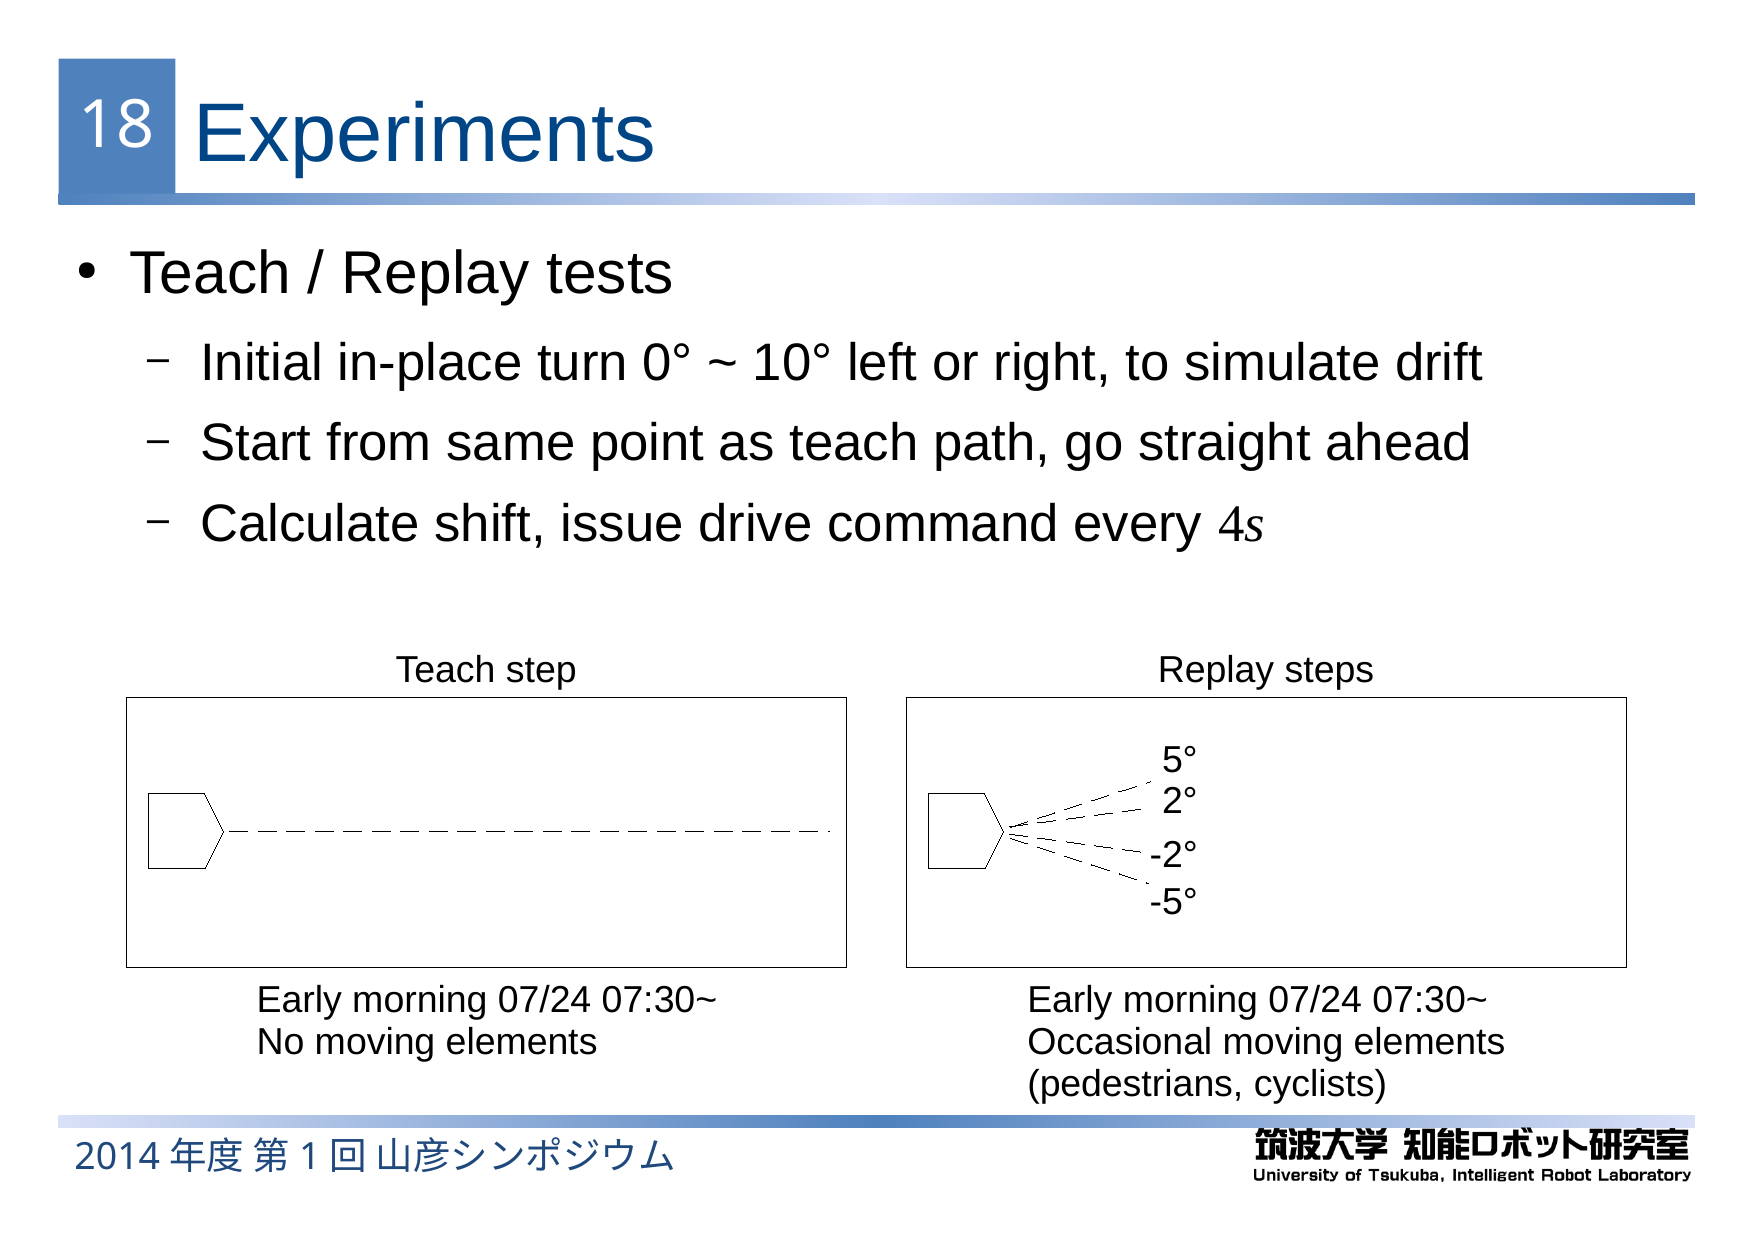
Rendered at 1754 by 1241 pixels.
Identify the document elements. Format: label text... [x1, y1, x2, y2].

text_box Teach step [380, 640, 592, 698]
text_box Replay steps [1143, 640, 1390, 698]
text_box 2° [1147, 789, 1213, 825]
text_box -5° [1134, 873, 1213, 930]
text_box -2° [1134, 825, 1213, 873]
text_box Early morning 07/24 07:30~ Occasional moving elements (pedestrians, cyclists) [1012, 971, 1521, 1113]
picture [1252, 1127, 1691, 1182]
text_box Early morning 07/24 07:30~ No moving elements [241, 971, 733, 1071]
title Experiments [193, 61, 1651, 205]
list Teach / Replay tests Initial in-place turn 0° ~ 10° left or right, to simulate drift Start from same point as teach path, go straight ahead Calculate shift, issue drive command every 4s [58, 238, 1696, 599]
text_box 5° [1147, 731, 1213, 789]
